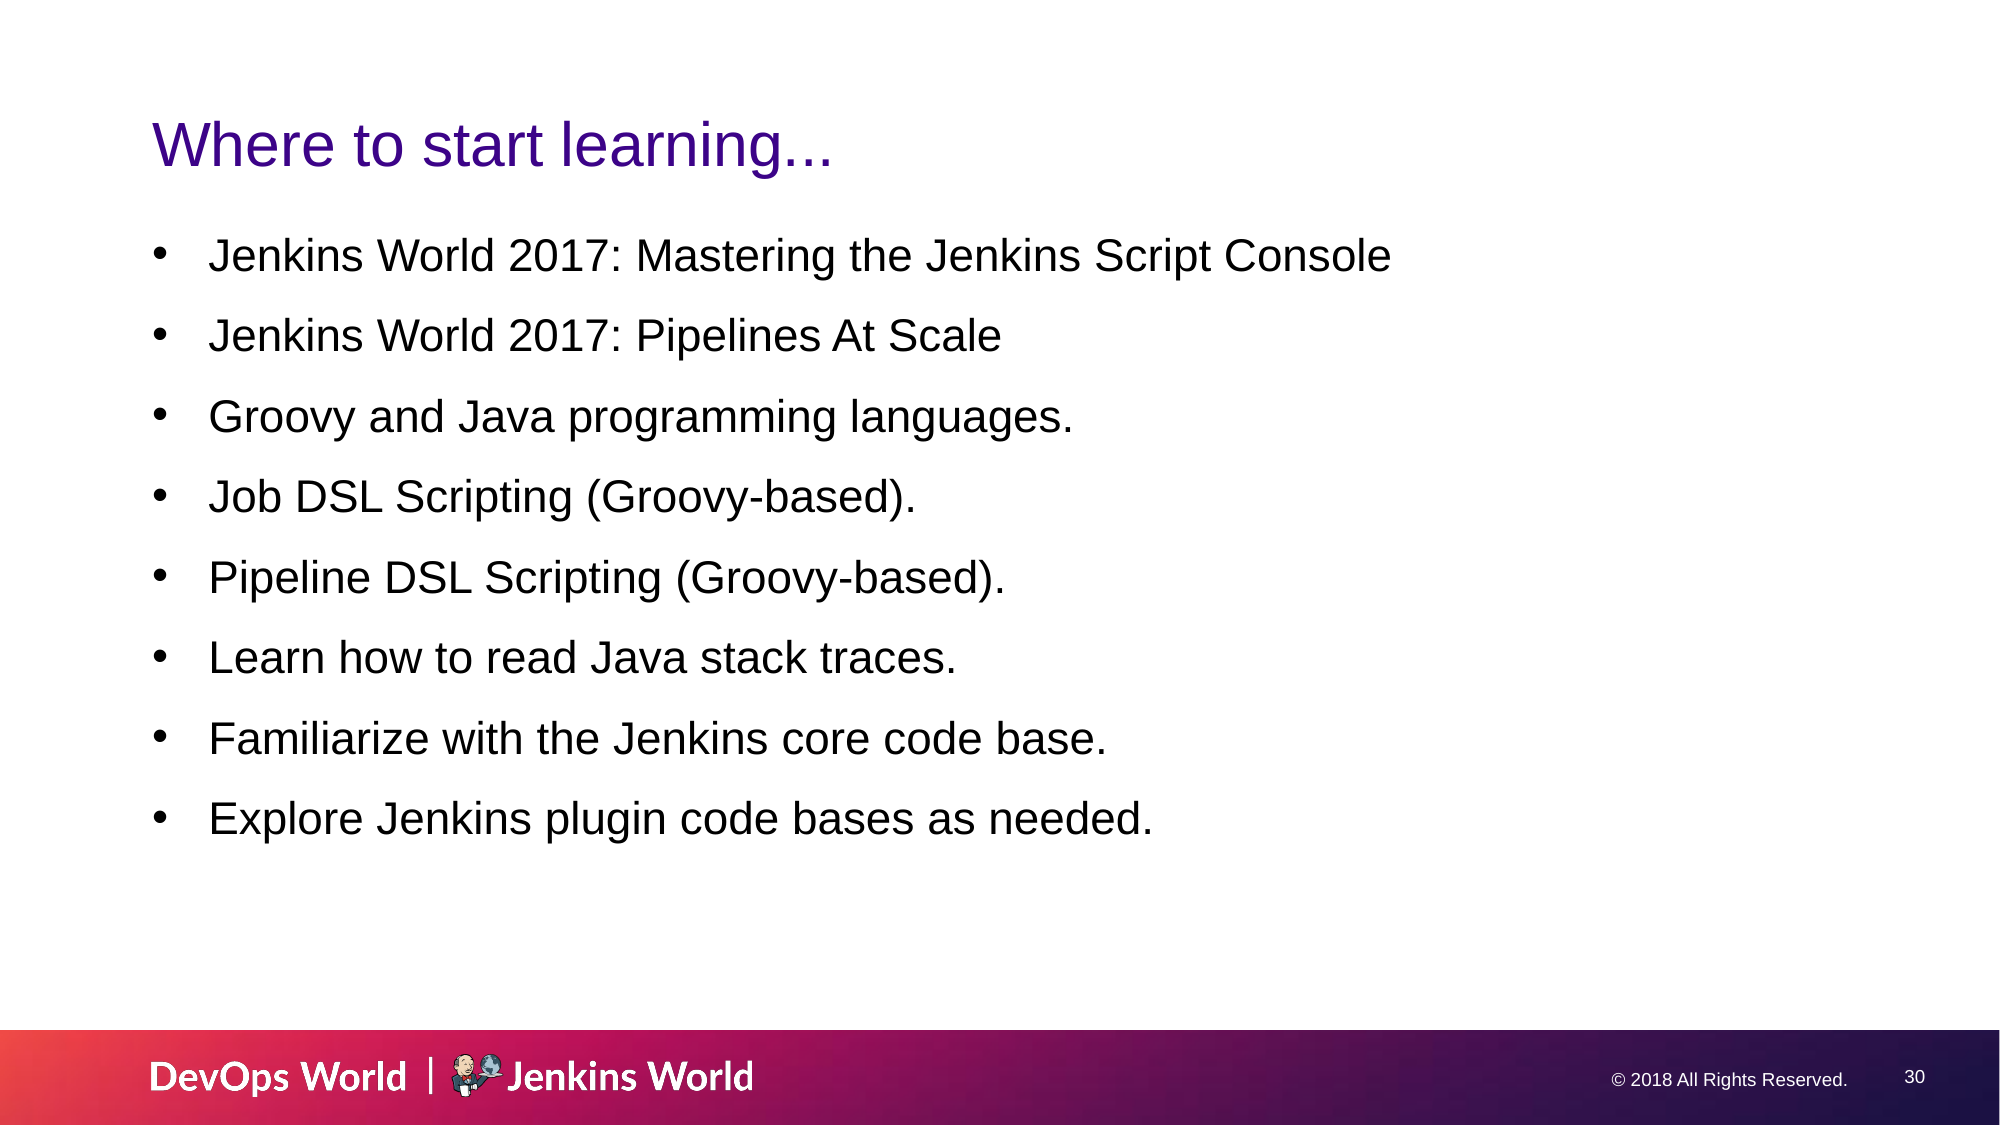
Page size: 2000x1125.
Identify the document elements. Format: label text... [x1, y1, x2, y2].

list Jenkins World 2017: Mastering the Jenkins Script Console Jenkins World 2017: Pipelines At Scale Groovy and Java programming languages. Job DSL Scripting (Groovy-based). Pipeline DSL Scripting (Groovy-based). Learn how to read Java stack traces. Familiarize with the Jenkins core code base. Explore Jenkins plugin code bases as needed. [152, 225, 1848, 975]
title Where to start learning... [152, 60, 1848, 180]
picture [0, 1030, 2000, 1125]
